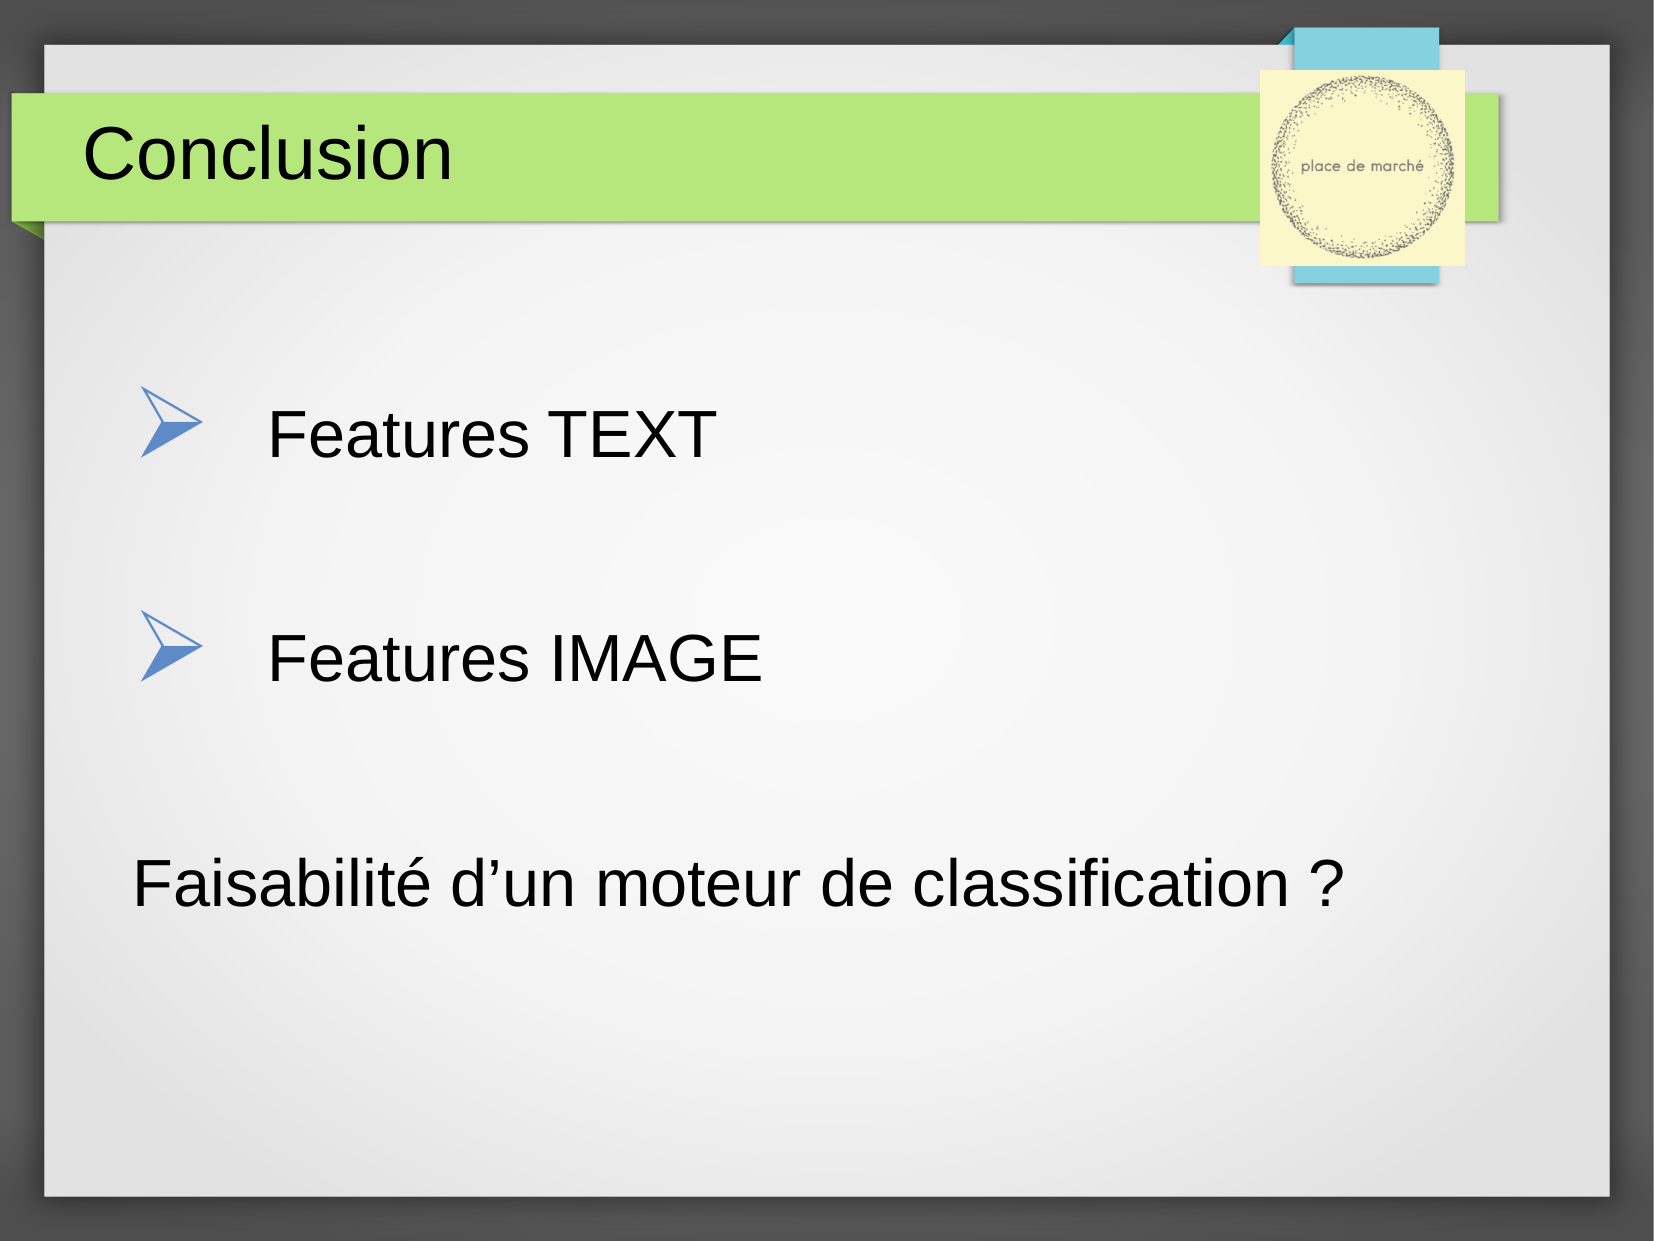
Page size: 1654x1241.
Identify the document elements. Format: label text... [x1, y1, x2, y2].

picture [0, 0, 1654, 1241]
text_box Features TEXT Features IMAGE Faisabilité d’un moteur de classification ? [118, 389, 1441, 928]
title Conclusion [82, 94, 1260, 213]
